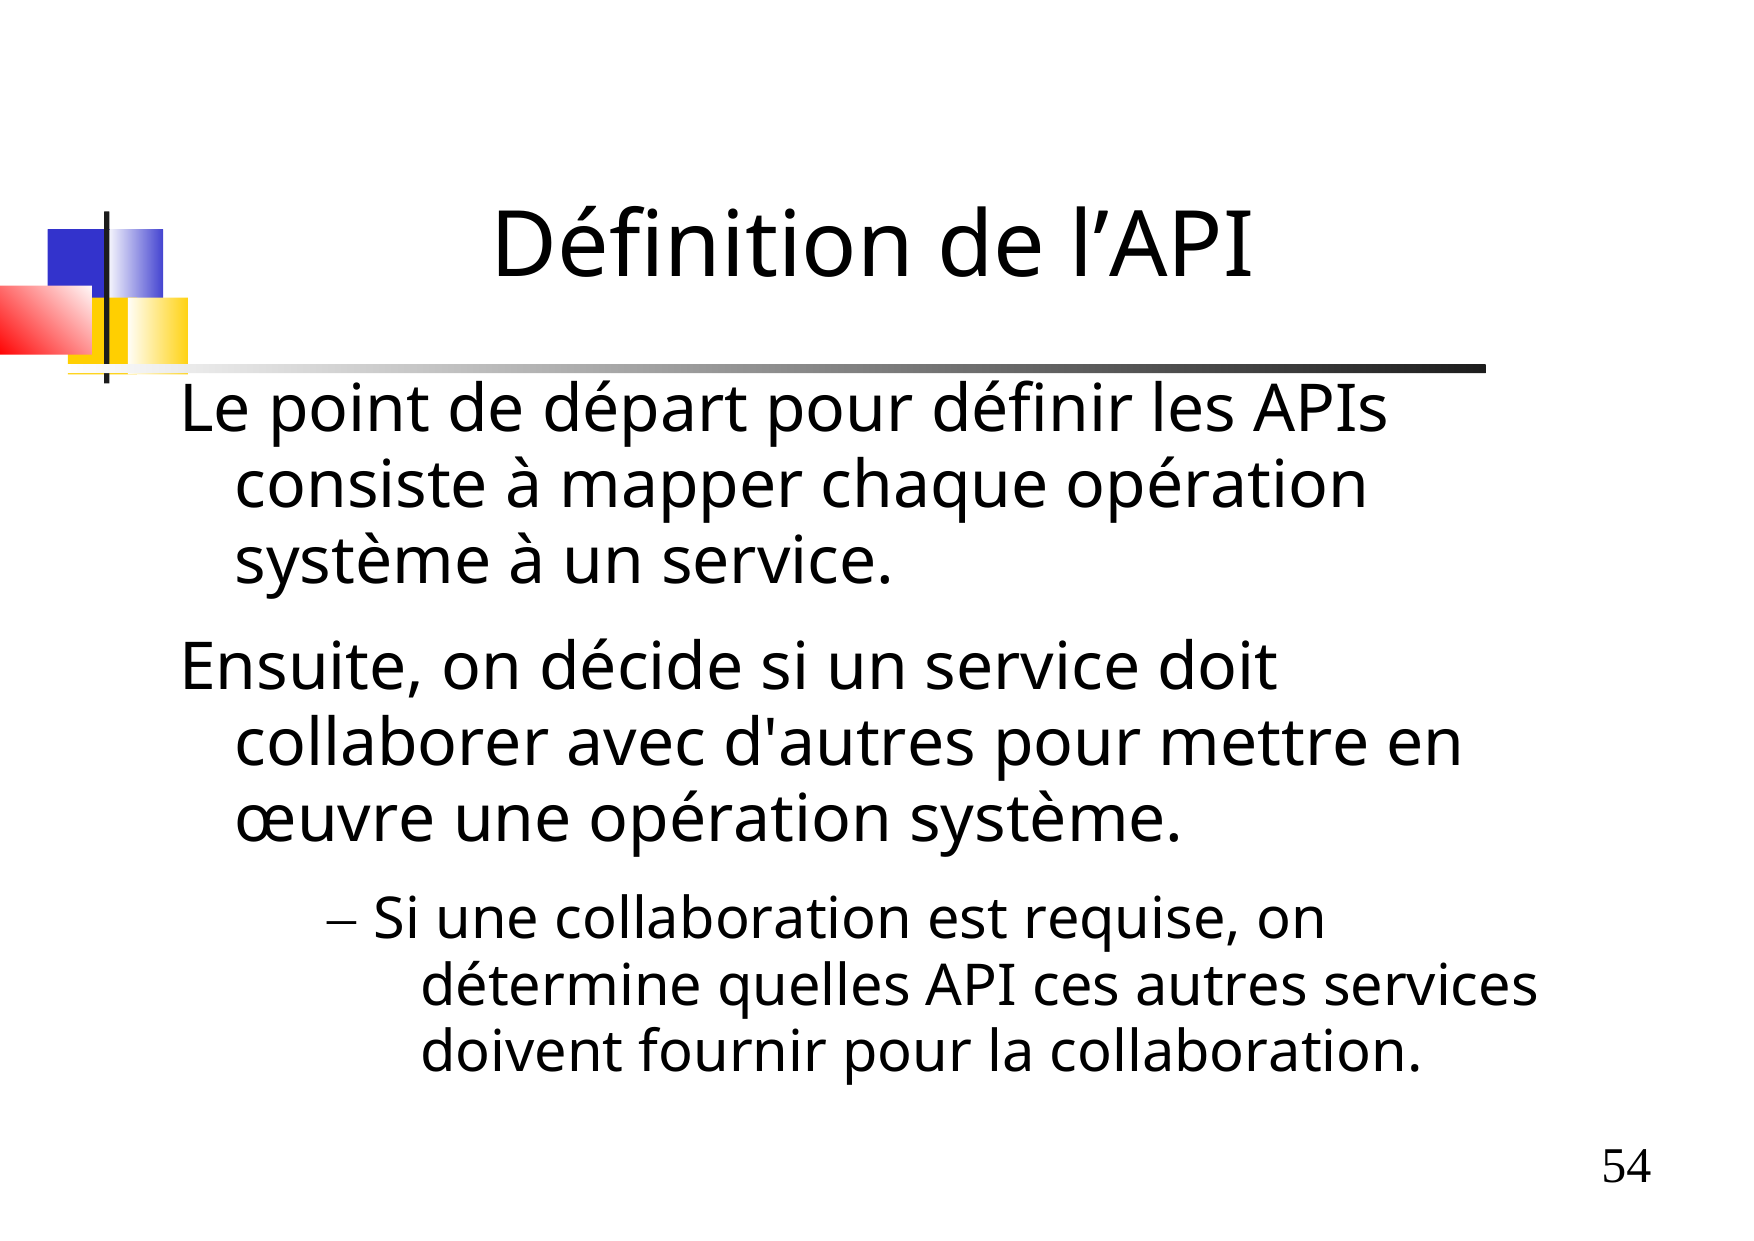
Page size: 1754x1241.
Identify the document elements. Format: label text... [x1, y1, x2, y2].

list Le point de départ pour définir les APIs consiste à mapper chaque opération système à un service. Ensuite, on décide si un service doit collaborer avec d'autres pour mettre en œuvre une opération système. Si une collaboration est requise, on détermine quelles API ces autres services doivent fournir pour la collaboration. [179, 371, 1567, 1091]
title Définition de l’API [179, 139, 1567, 351]
